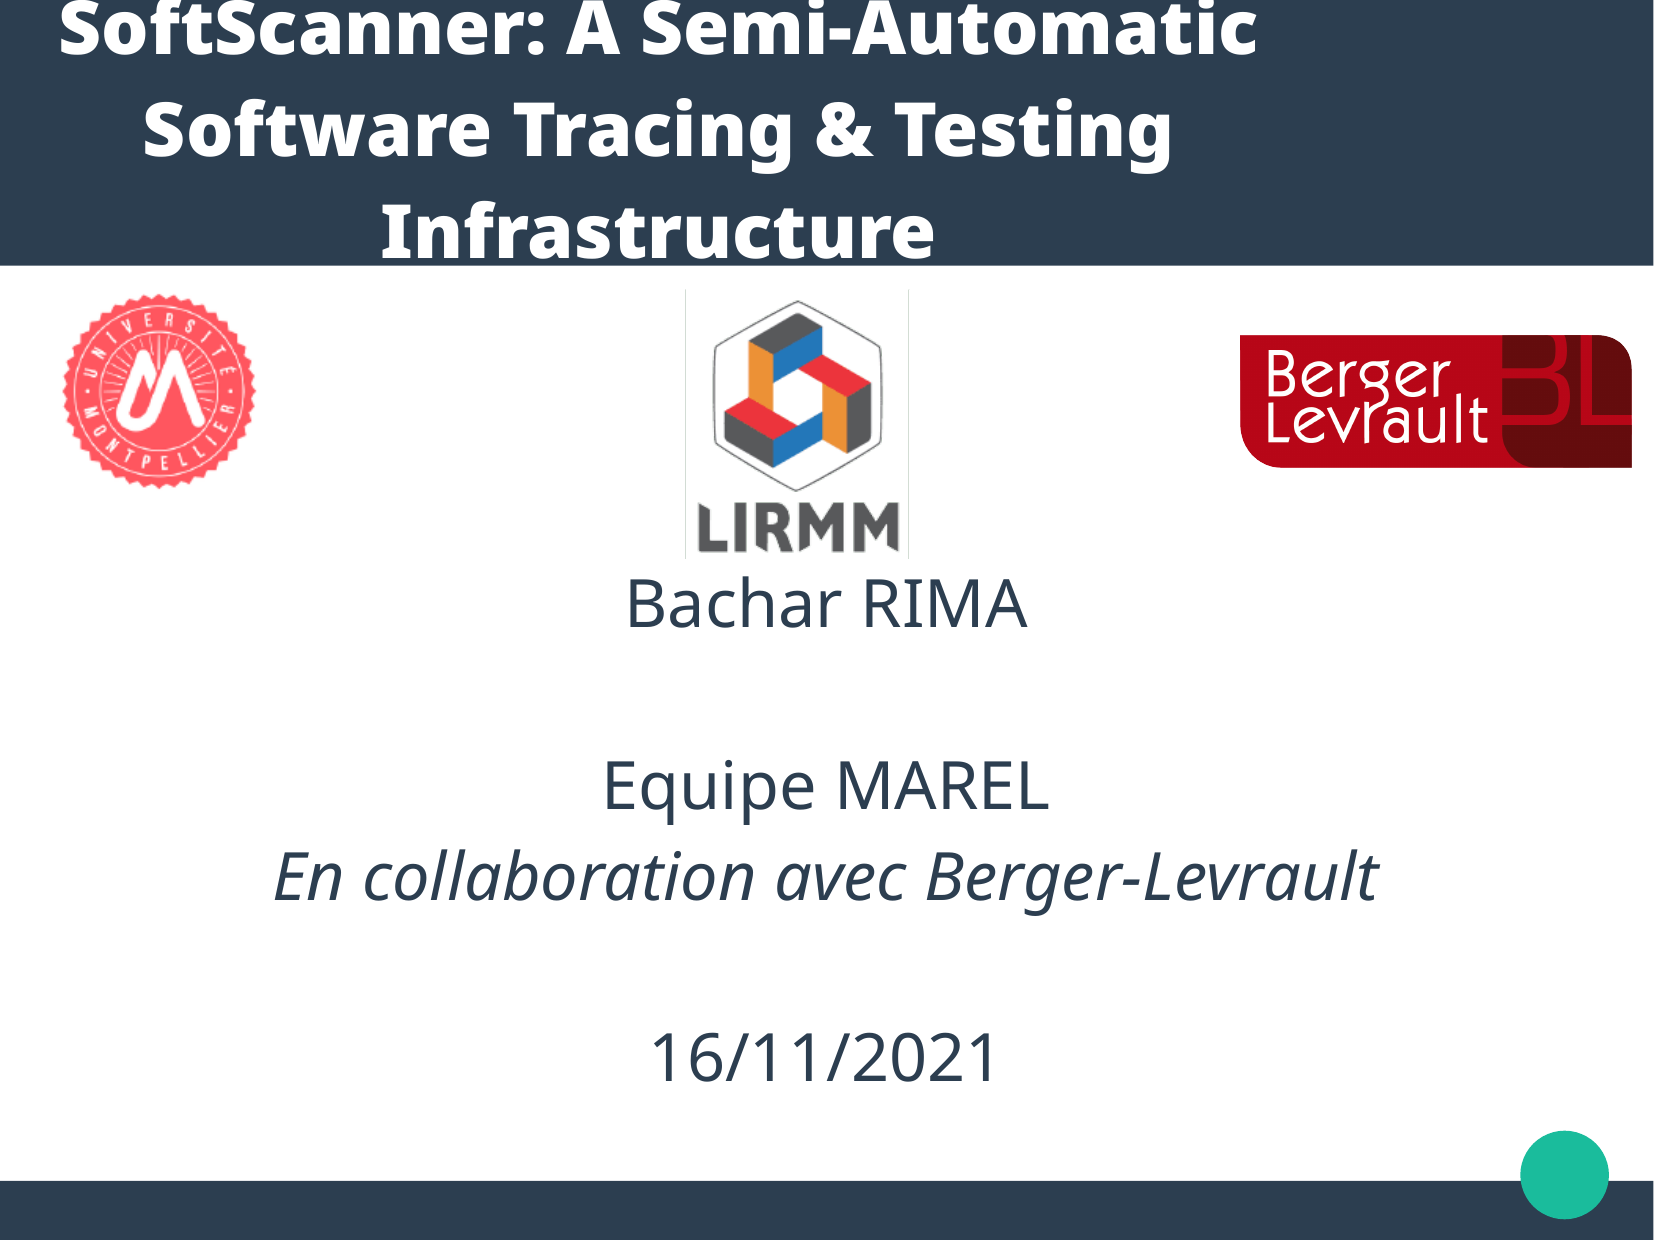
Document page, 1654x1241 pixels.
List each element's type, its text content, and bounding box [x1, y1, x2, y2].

picture [1240, 335, 1632, 468]
title SoftScanner: A Semi-Automatic Software Tracing & Testing Infrastructure [58, 0, 1595, 259]
picture [685, 283, 910, 559]
picture [52, 285, 272, 497]
subtitle Bachar RIMA Equipe MAREL En collaboration avec Berger-Levrault 16/11/2021 [58, 324, 1595, 1152]
